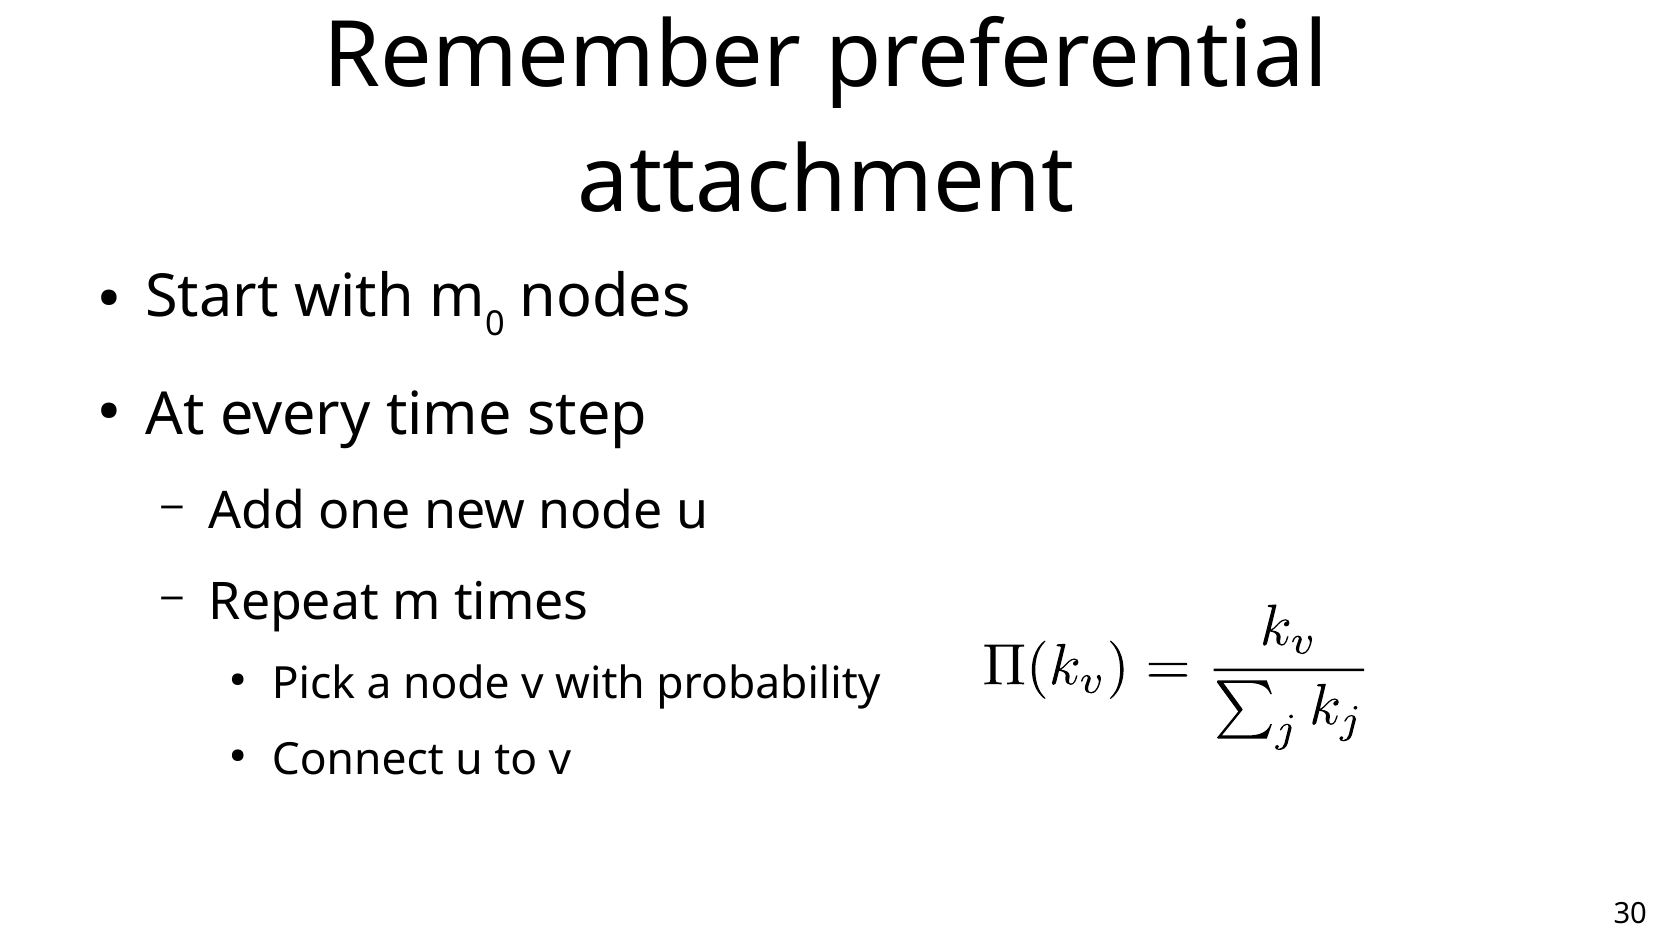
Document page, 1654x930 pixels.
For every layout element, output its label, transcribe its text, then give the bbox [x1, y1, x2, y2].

title Remember preferential attachment [82, 1, 1571, 225]
text_box [982, 604, 1365, 751]
list Start with m0 nodes At every time step Add one new node u Repeat m times Pick a node v with probability Connect u to v [82, 252, 1571, 793]
